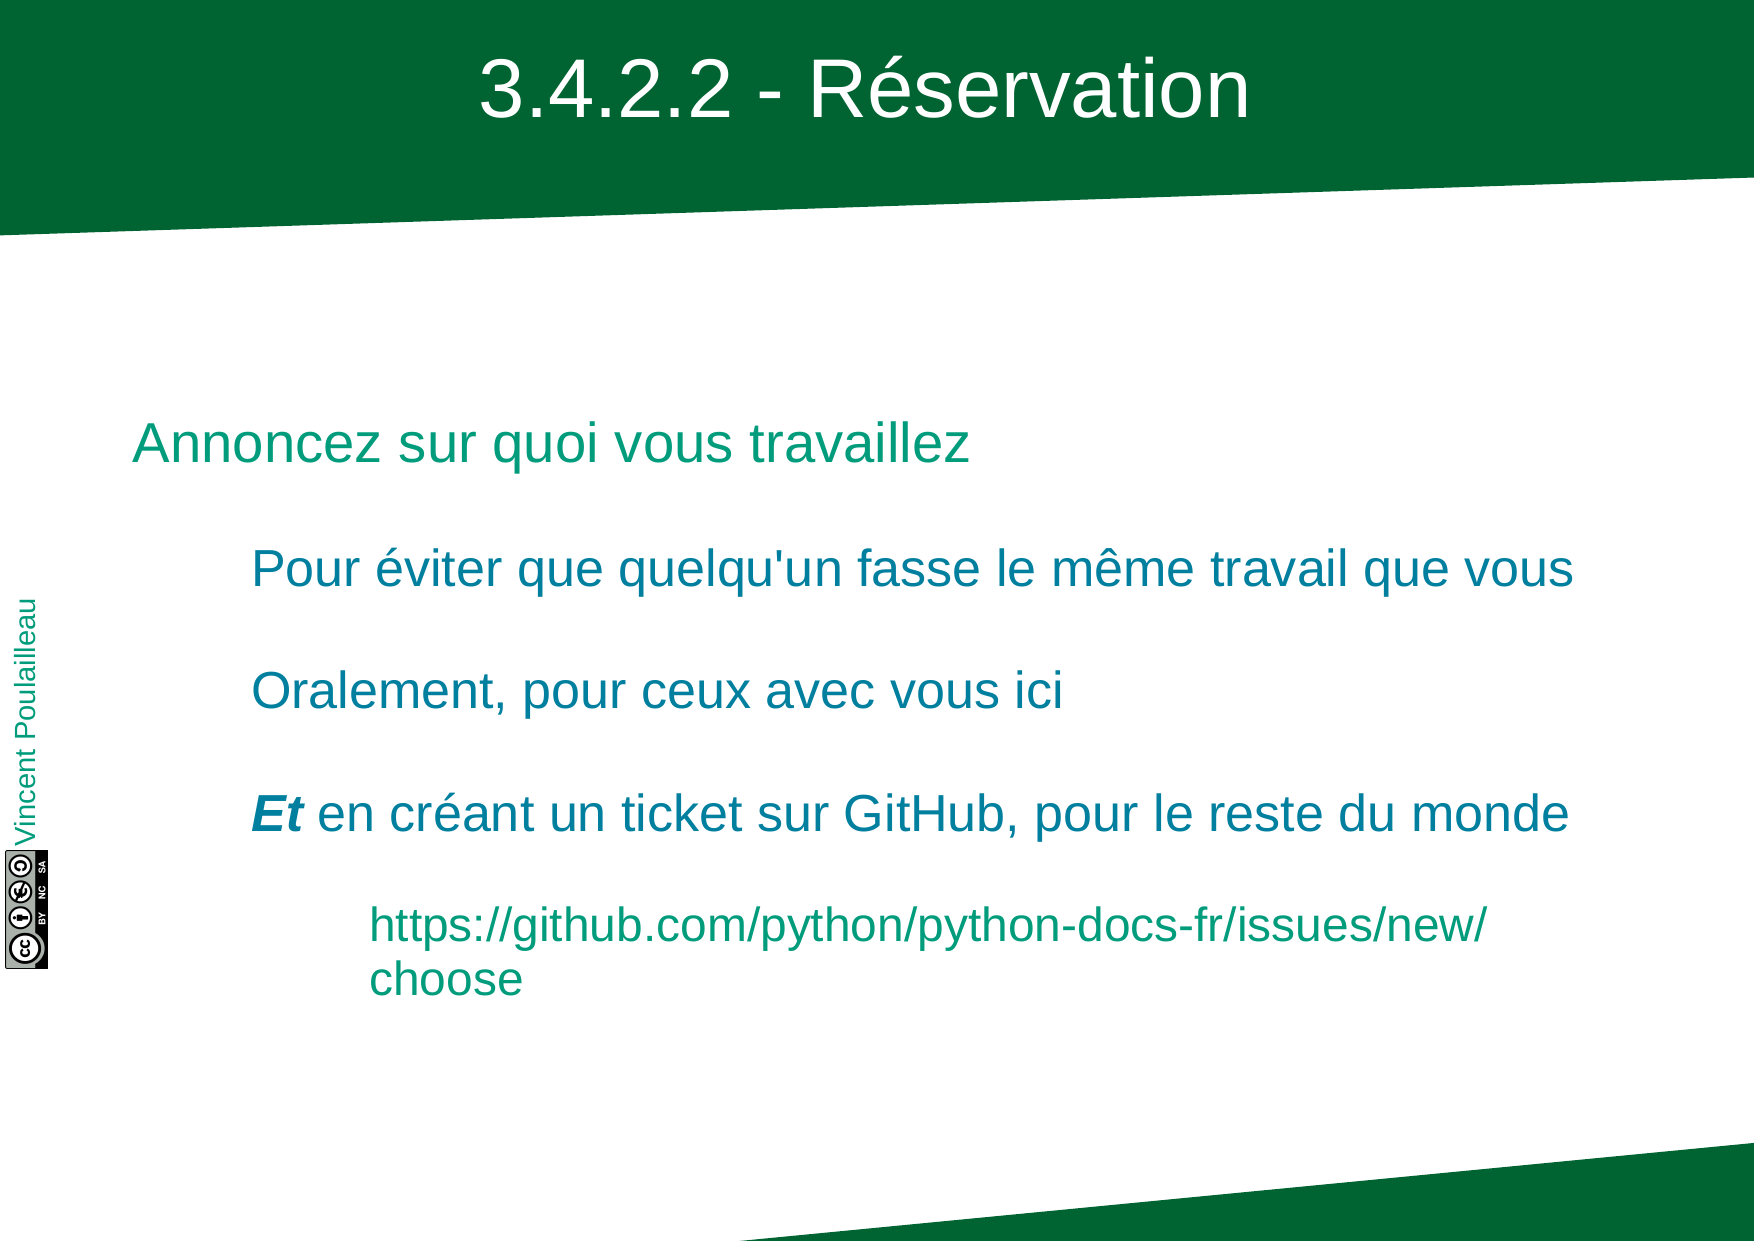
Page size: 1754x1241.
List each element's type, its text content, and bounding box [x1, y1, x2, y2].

text_box Annoncez sur quoi vous travaillez Pour éviter que quelqu'un fasse le même travail que vous Oralement, pour ceux avec vous ici Et en créant un ticket sur GitHub, pour le reste du monde https://github.com/python/python-docs-fr/issues/new/choose [0, 178, 1754, 1241]
text_box [0, 178, 1740, 236]
text_box 3.4.2.2 - Réservation [0, 0, 1754, 178]
picture [5, 850, 48, 969]
text_box © 2019 Vincent Poulailleau [1, 448, 61, 1099]
text_box [739, 1142, 1754, 1241]
